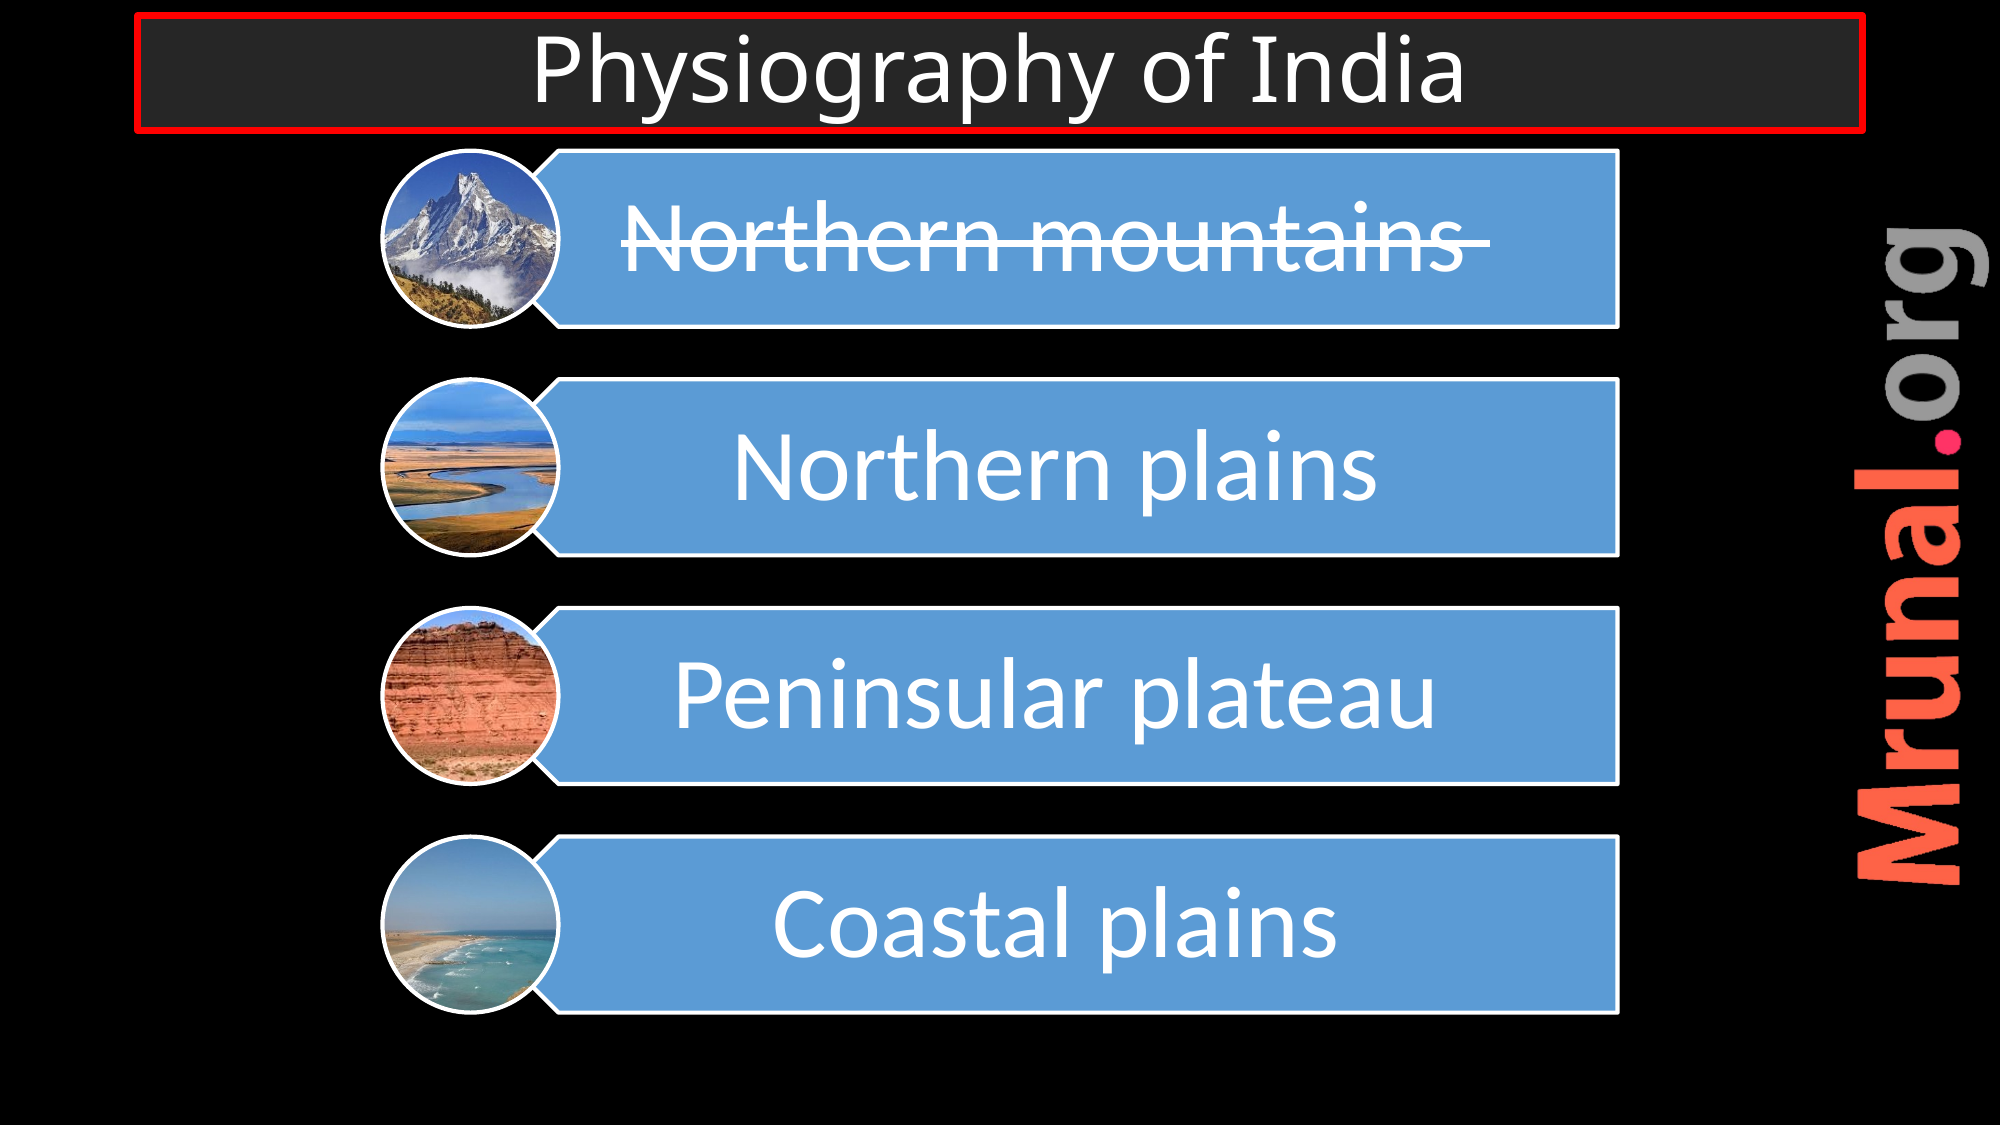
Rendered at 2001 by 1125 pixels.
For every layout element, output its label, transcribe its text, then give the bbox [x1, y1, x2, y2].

text_box Northern mountains [533, 150, 1618, 327]
text_box [382, 150, 559, 327]
text_box Peninsular plateau [533, 607, 1618, 785]
picture [1832, 224, 2000, 894]
title Physiography of India [137, 15, 1863, 131]
text_box [382, 379, 559, 556]
text_box [382, 607, 559, 784]
text_box Northern plains [533, 379, 1618, 556]
text_box [382, 836, 559, 1013]
text_box Coastal plains [533, 836, 1618, 1013]
